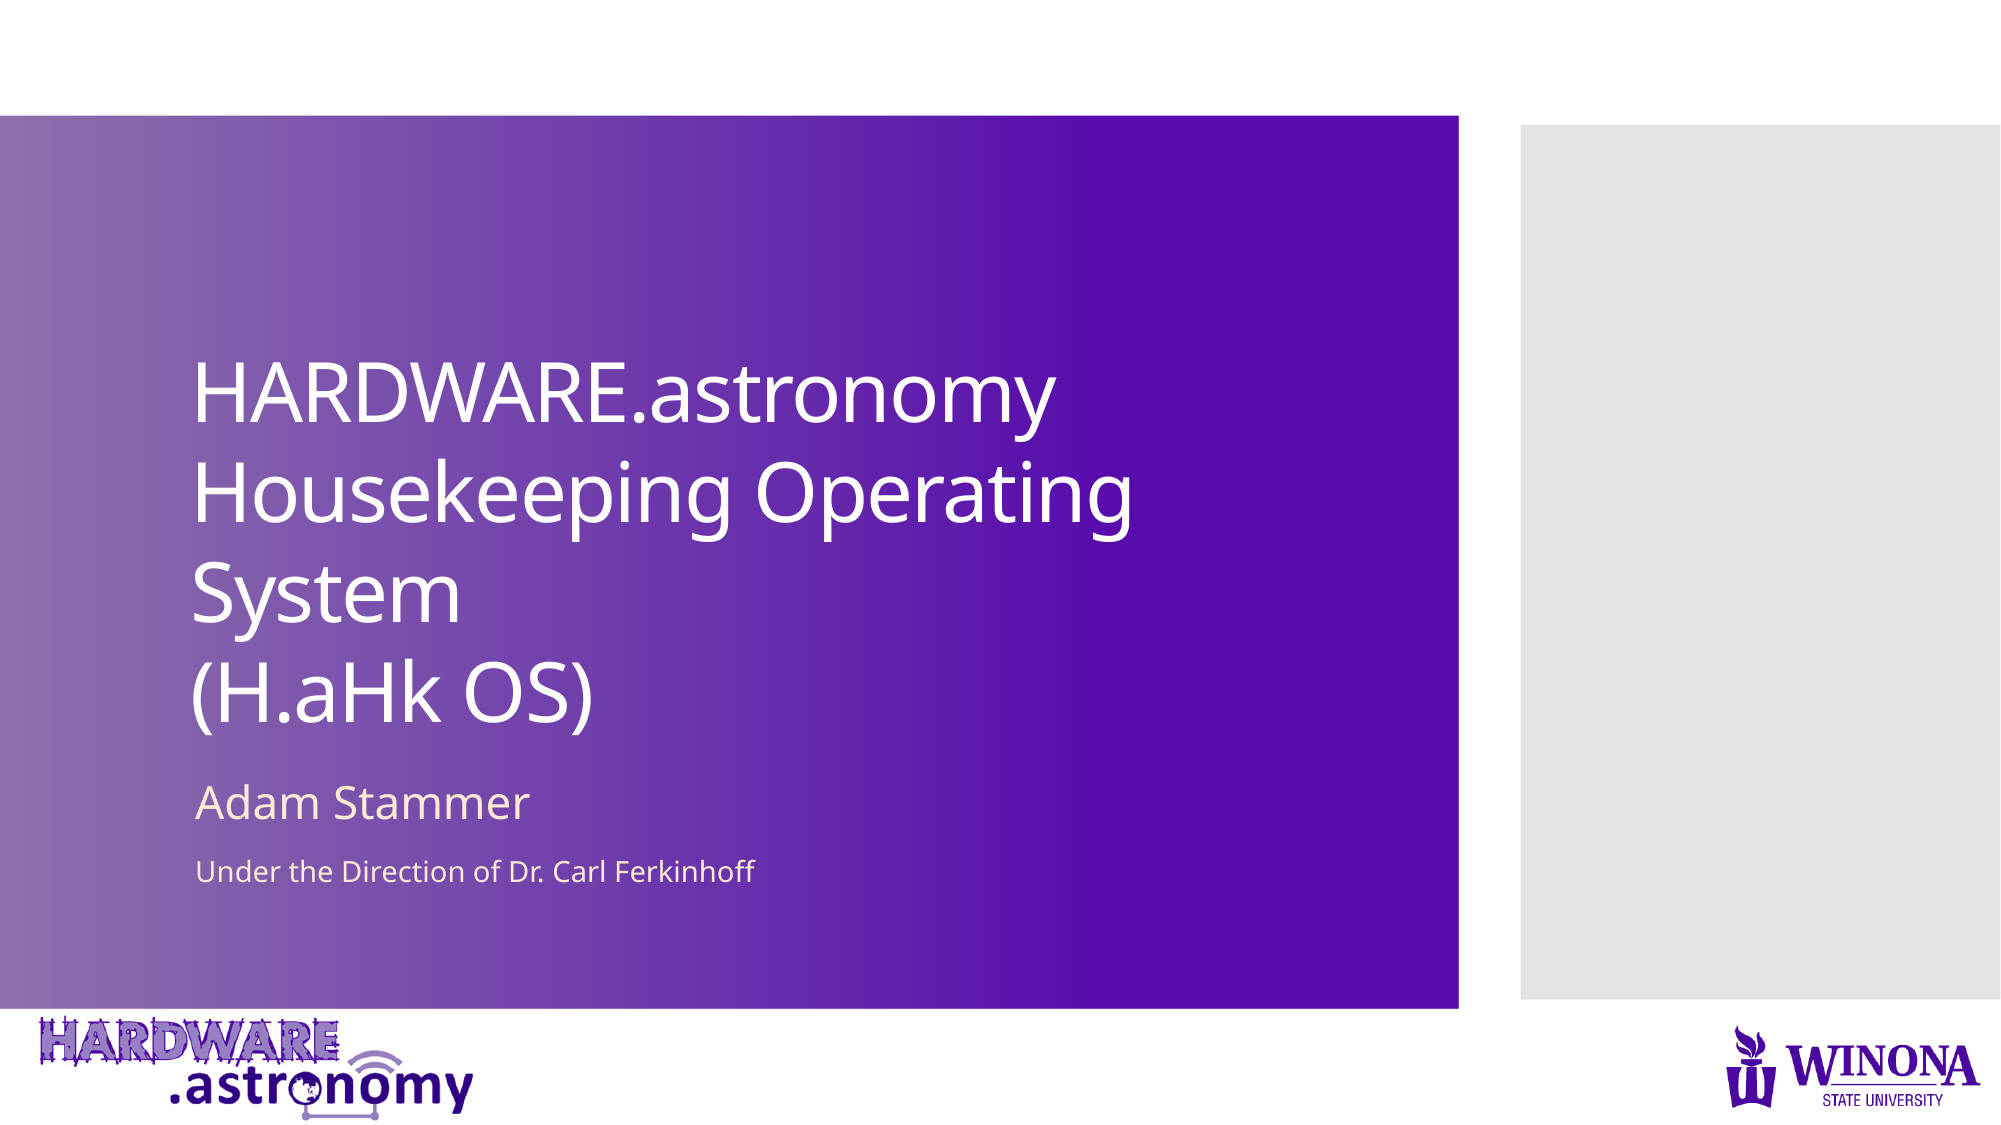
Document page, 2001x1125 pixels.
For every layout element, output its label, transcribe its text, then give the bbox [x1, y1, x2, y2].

text_box Adam Stammer Under the Direction of Dr. Carl Ferkinhoff [180, 766, 1381, 916]
picture [0, 0, 2000, 1125]
text_box HARDWARE.astronomy Housekeeping Operating System (H.aHk OS) [175, 213, 1376, 747]
